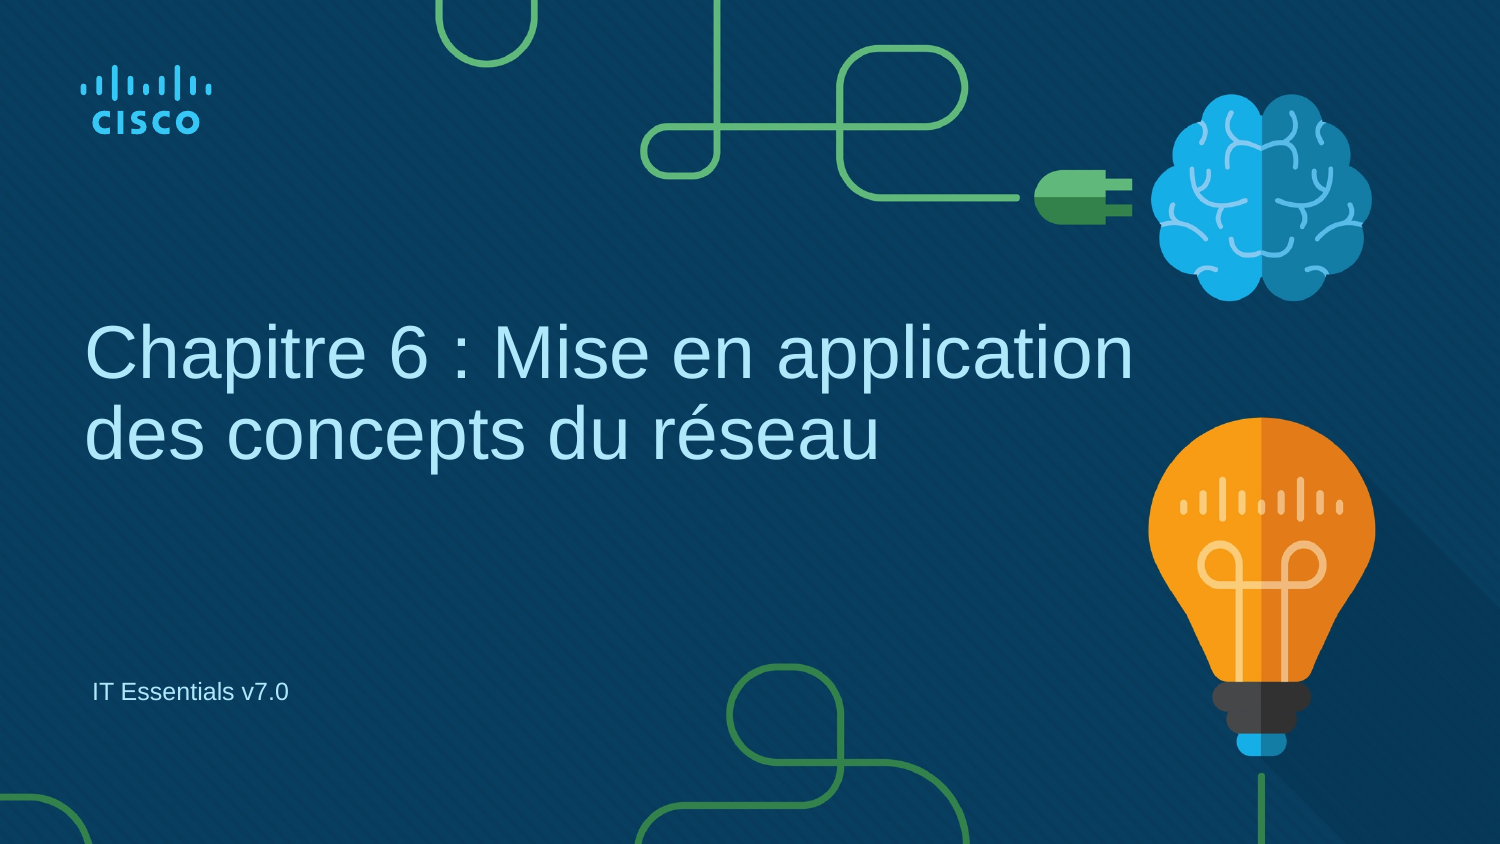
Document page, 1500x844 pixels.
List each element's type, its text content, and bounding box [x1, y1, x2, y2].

title Chapitre 6 : Mise en application des concepts du réseau [69, 377, 1181, 484]
picture [0, 0, 1500, 844]
subtitle IT Essentials v7.0 [77, 624, 567, 773]
